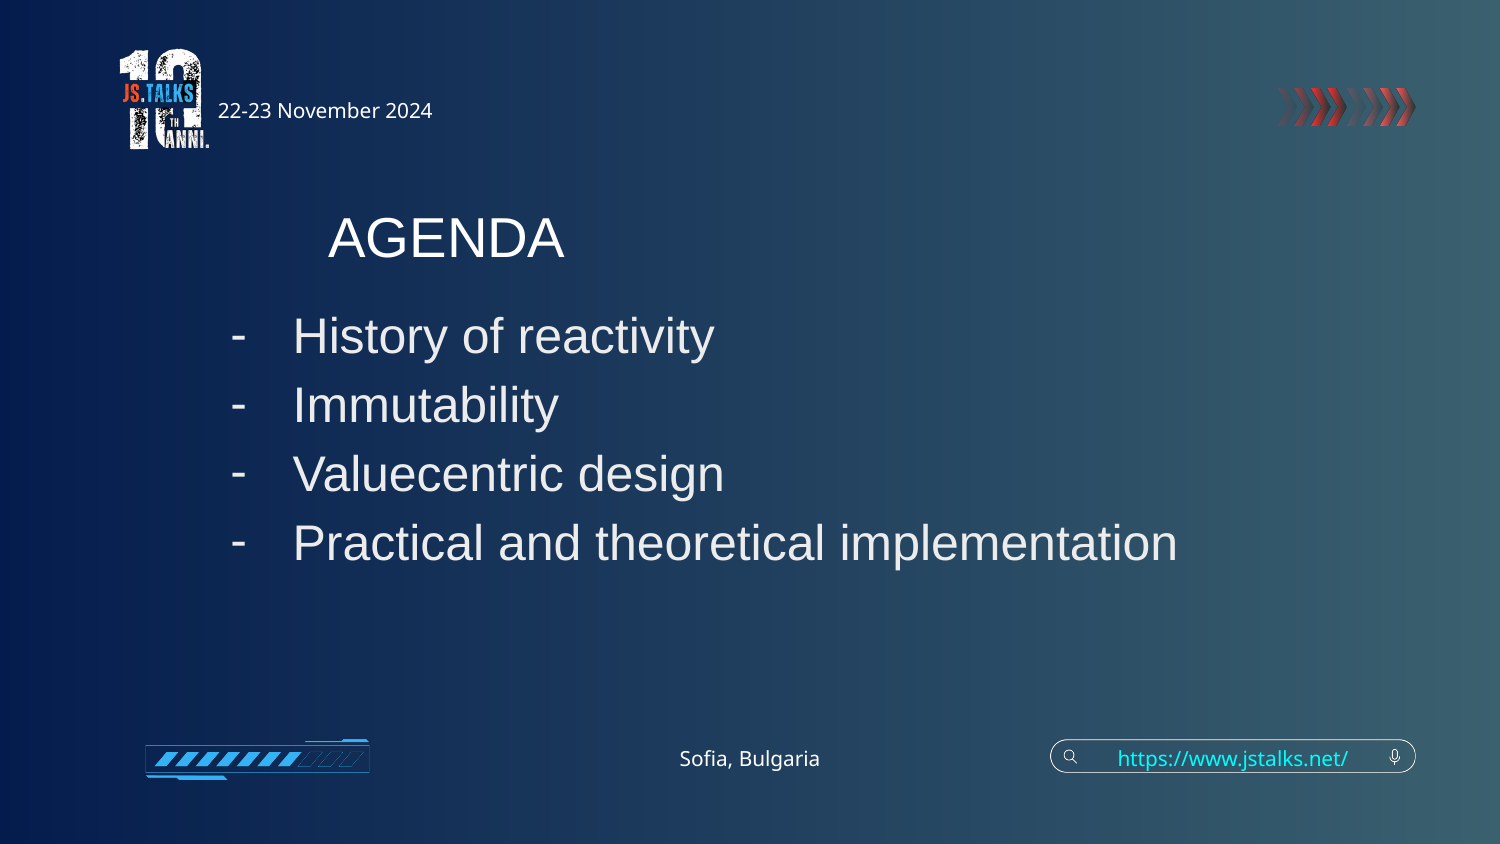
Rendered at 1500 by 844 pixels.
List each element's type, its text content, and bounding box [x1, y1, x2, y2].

text_box AGENDA [328, 183, 1233, 269]
text_box Sofia, Bulgaria [654, 744, 846, 772]
text_box [65, 0, 258, 231]
text_box https://www.jstalks.net/ [1103, 744, 1362, 772]
text_box [1050, 739, 1416, 773]
text_box History of reactivity Immutability Valuecentric design Practical and theoretical implementation [217, 294, 1321, 671]
text_box AGENDA [340, 223, 354, 242]
text_box [145, 739, 370, 780]
text_box [1277, 88, 1416, 126]
text_box 22-23 November 2024 [217, 95, 507, 123]
